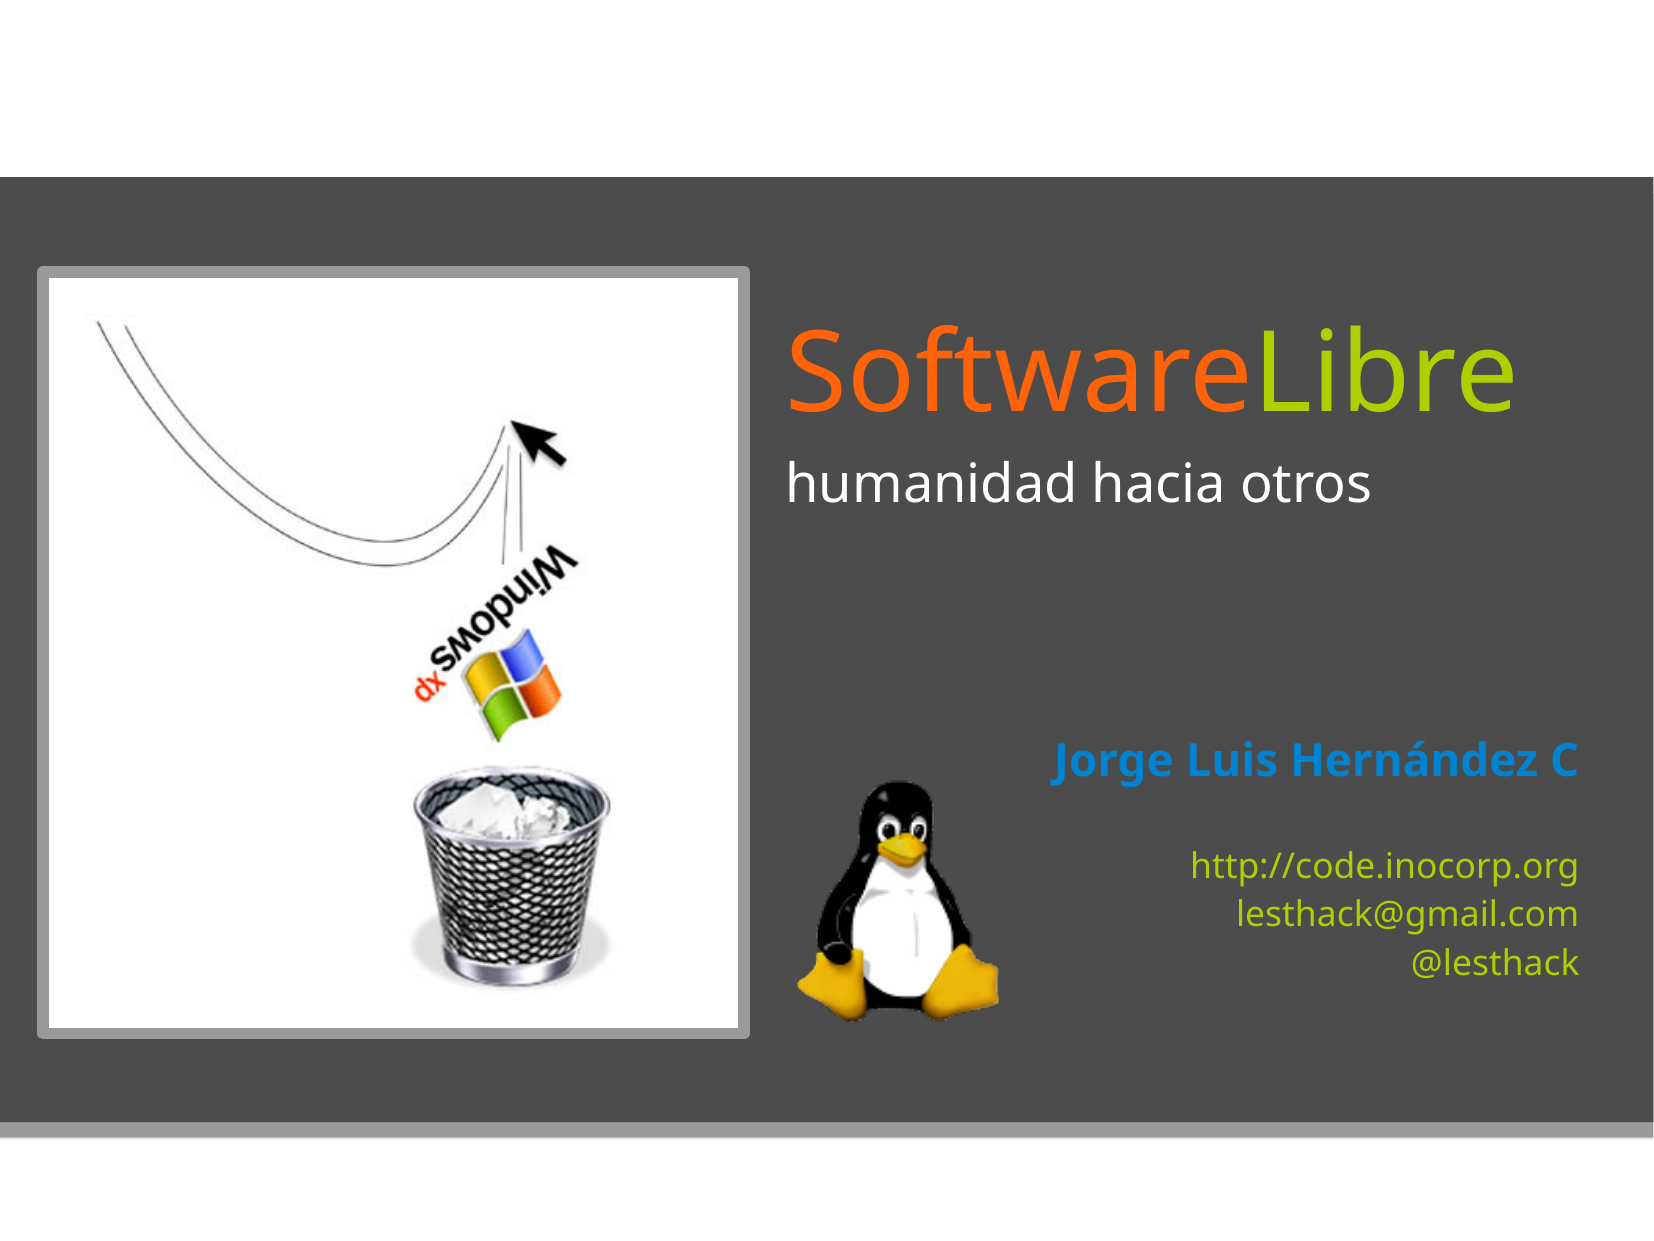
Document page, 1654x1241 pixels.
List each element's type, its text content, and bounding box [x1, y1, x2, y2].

picture [795, 779, 1004, 1024]
picture [49, 277, 739, 1028]
title SoftwareLibre humanidad hacia otros [785, 271, 1630, 538]
text_box http://code.inocorp.org lesthack@gmail.com @lesthack [1033, 832, 1595, 972]
text_box Jorge Luis Hernández C [915, 719, 1595, 804]
